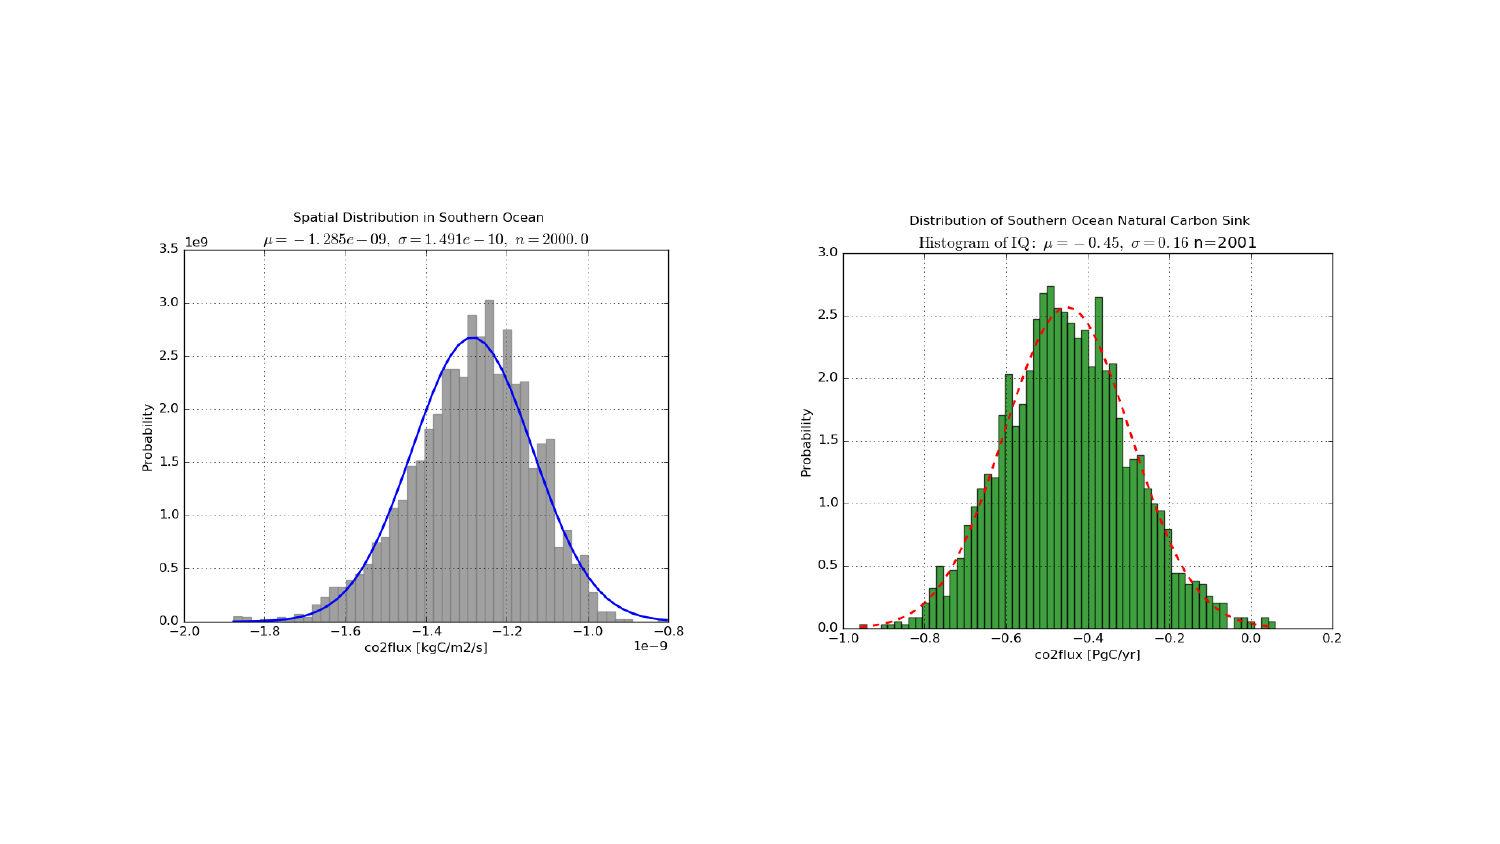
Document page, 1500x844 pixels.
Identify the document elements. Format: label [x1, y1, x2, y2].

picture [792, 209, 1351, 668]
picture [135, 209, 689, 661]
